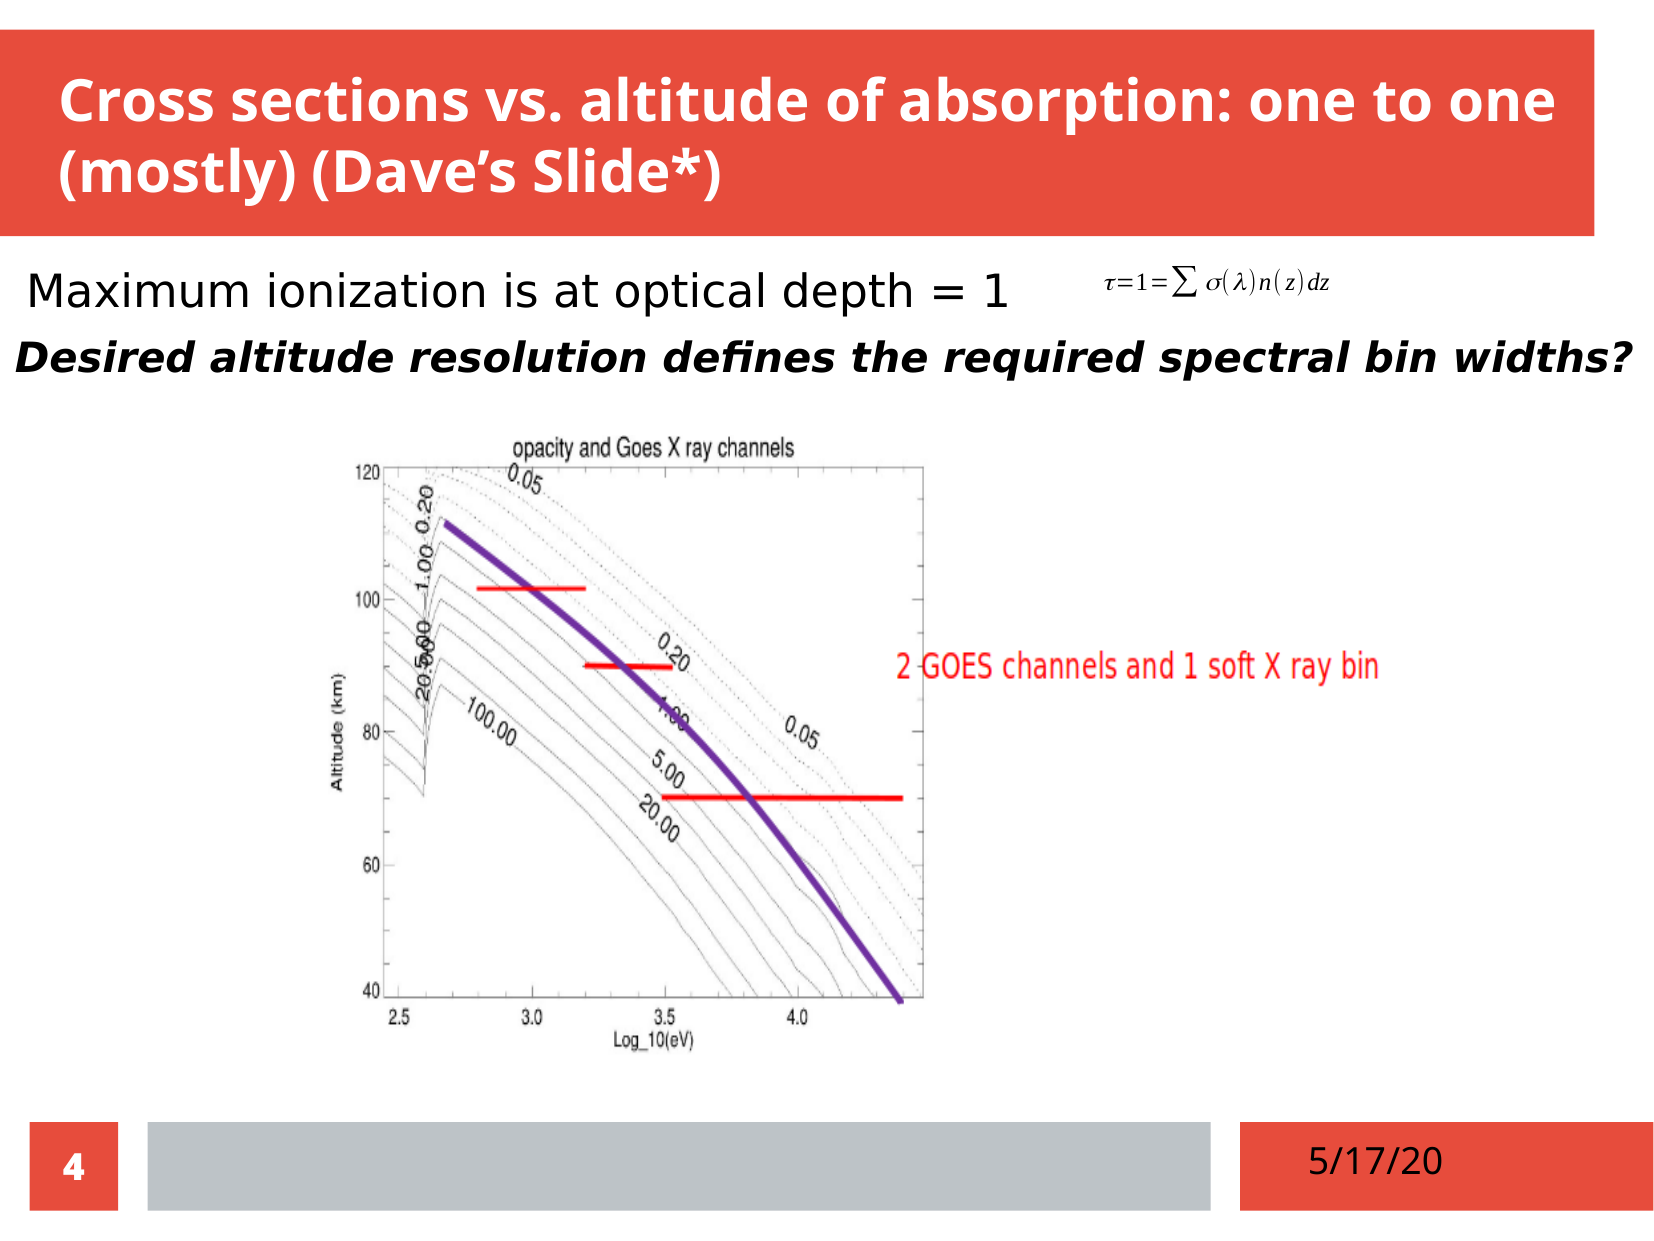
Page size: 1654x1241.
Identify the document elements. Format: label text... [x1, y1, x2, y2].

title Cross sections vs. altitude of absorption: one to one (mostly) (Dave’s Slide*) [59, 59, 1595, 207]
title [0, 1045, 1654, 1201]
list Maximum ionization is at optical depth = 1 [26, 264, 1533, 326]
picture [194, 435, 1381, 1081]
chart [1095, 265, 1337, 301]
text_box 5/17/20 [1293, 1127, 1516, 1201]
text_box Desired altitude resolution defines the required spectral bin widths? [0, 326, 1650, 391]
